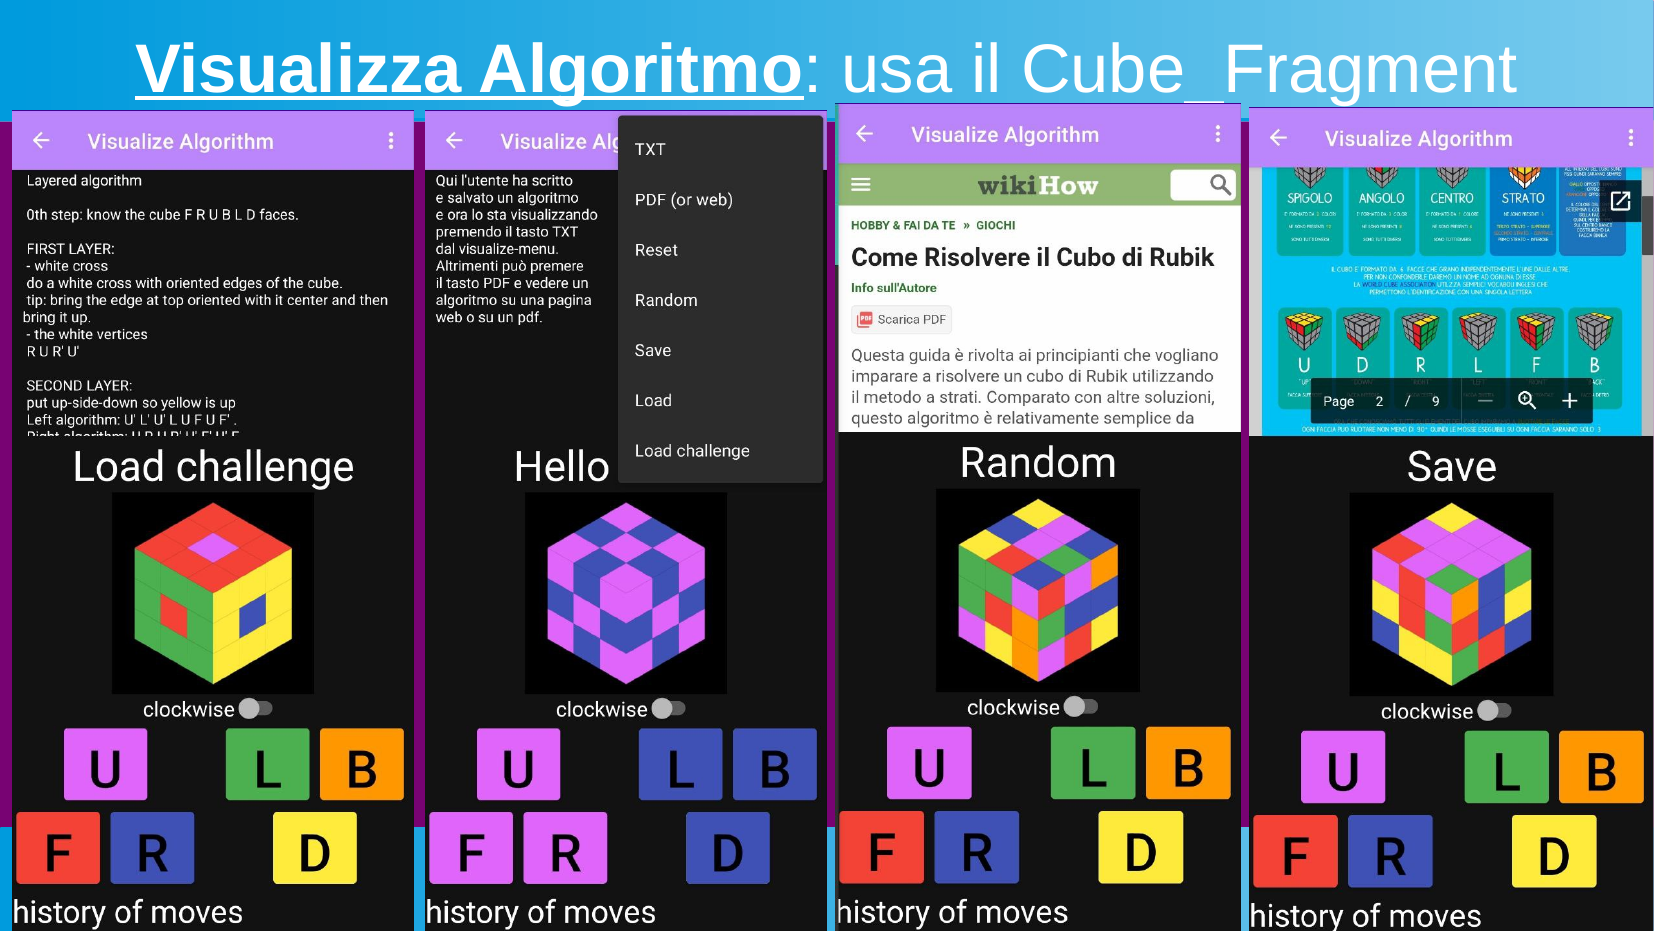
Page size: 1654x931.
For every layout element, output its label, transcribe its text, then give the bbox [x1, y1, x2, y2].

picture [12, 110, 414, 931]
picture [835, 103, 1241, 931]
picture [1249, 1, 1654, 931]
title Visualizza Algoritmo: usa il Cube_Fragment [59, 29, 1595, 108]
picture [425, 110, 827, 931]
